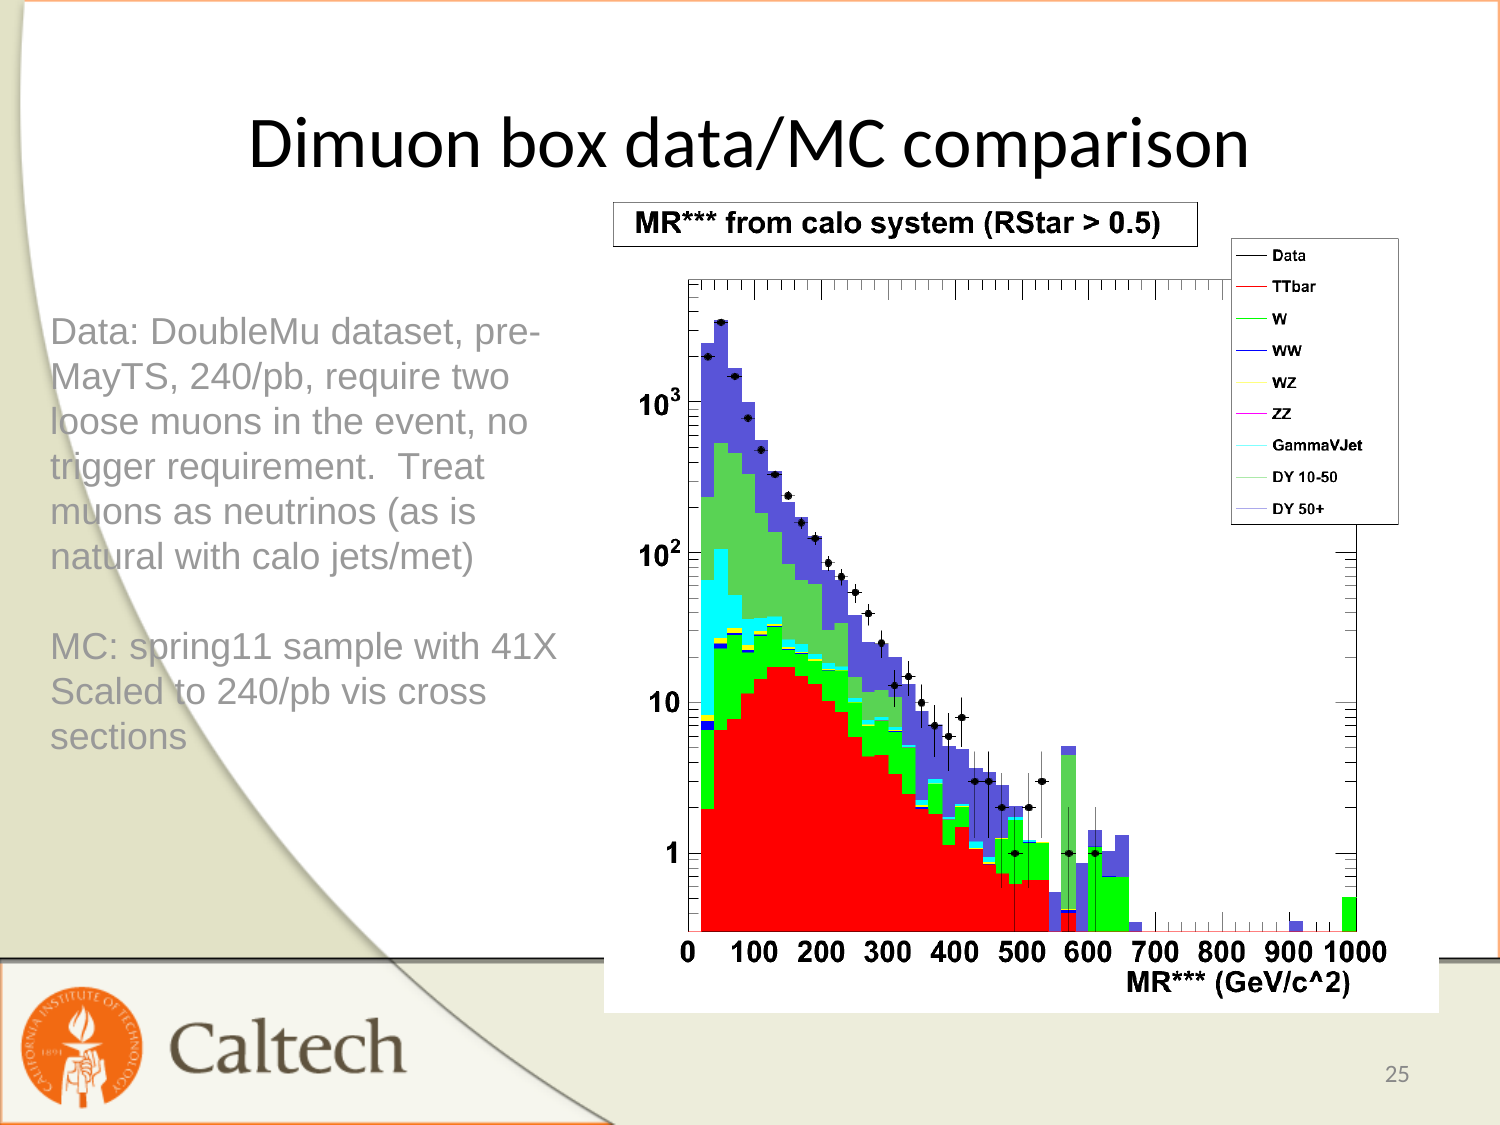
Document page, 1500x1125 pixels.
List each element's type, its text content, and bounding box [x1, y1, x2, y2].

picture [0, 0, 1500, 1125]
title Dimuon box data/MC comparison [75, 20, 1426, 257]
text_box Data: DoubleMu dataset, pre-MayTS, 240/pb, require two loose muons in the event, no trigger requirement. Treat muons as neutrinos (as is natural with calo jets/met) MC: spring11 sample with 41X Scaled to 240/pb vis cross sections [35, 299, 598, 765]
